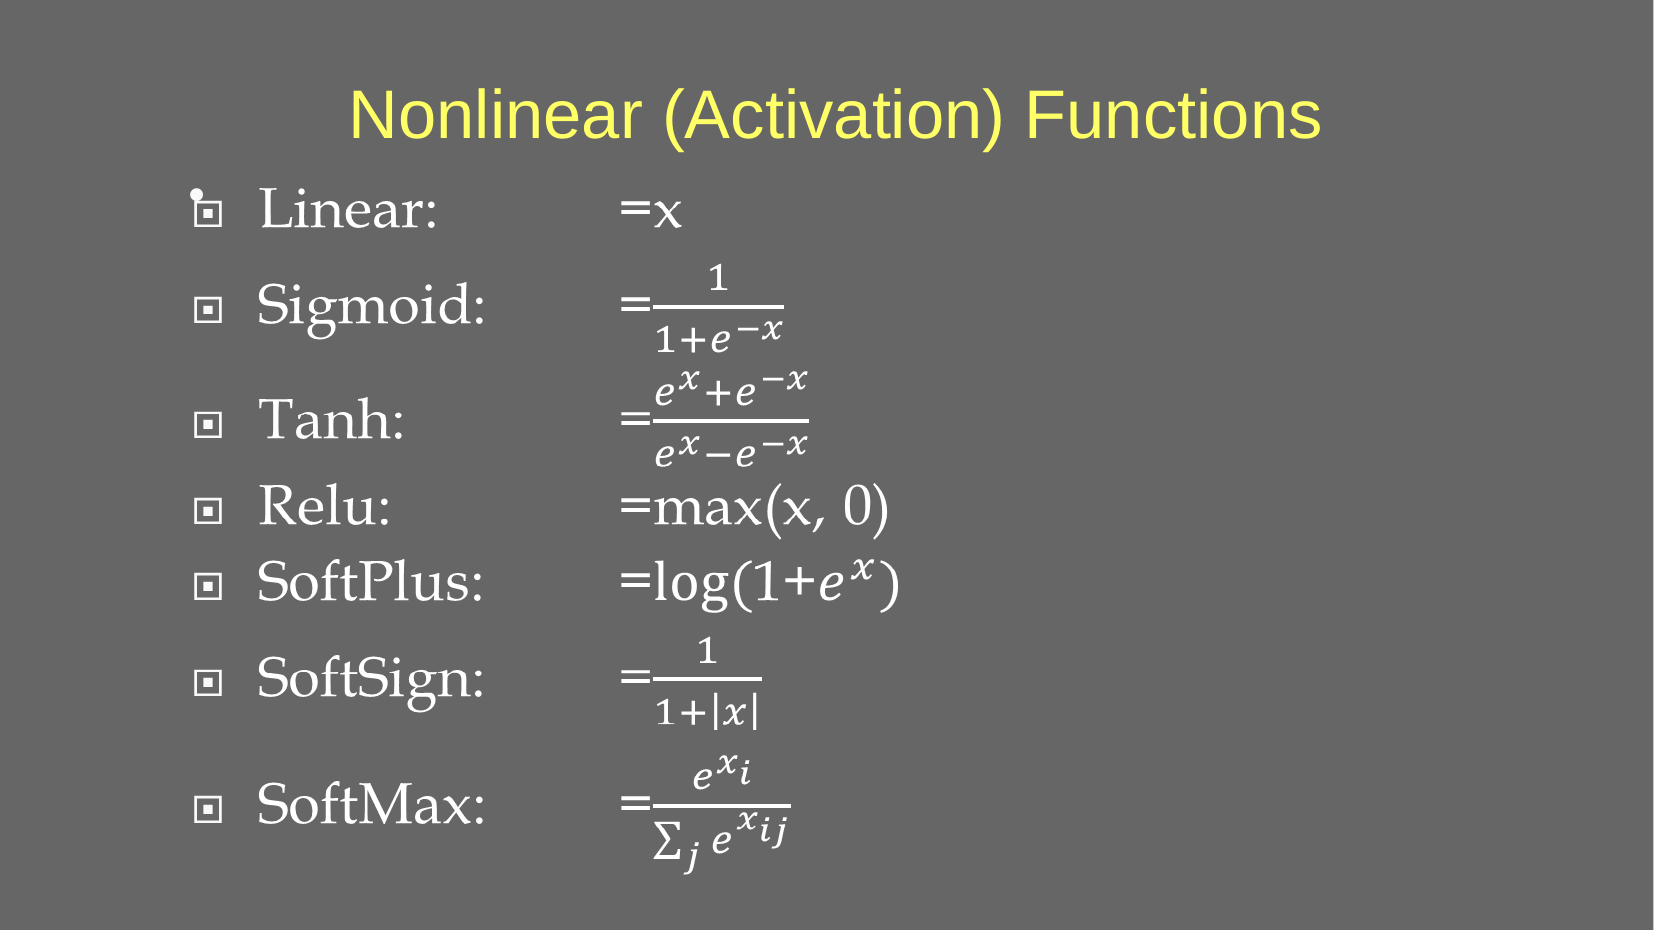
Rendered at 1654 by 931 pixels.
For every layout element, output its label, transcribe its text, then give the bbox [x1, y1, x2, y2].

title Nonlinear (Activation) Functions [82, 36, 1571, 193]
list [153, 157, 1504, 931]
